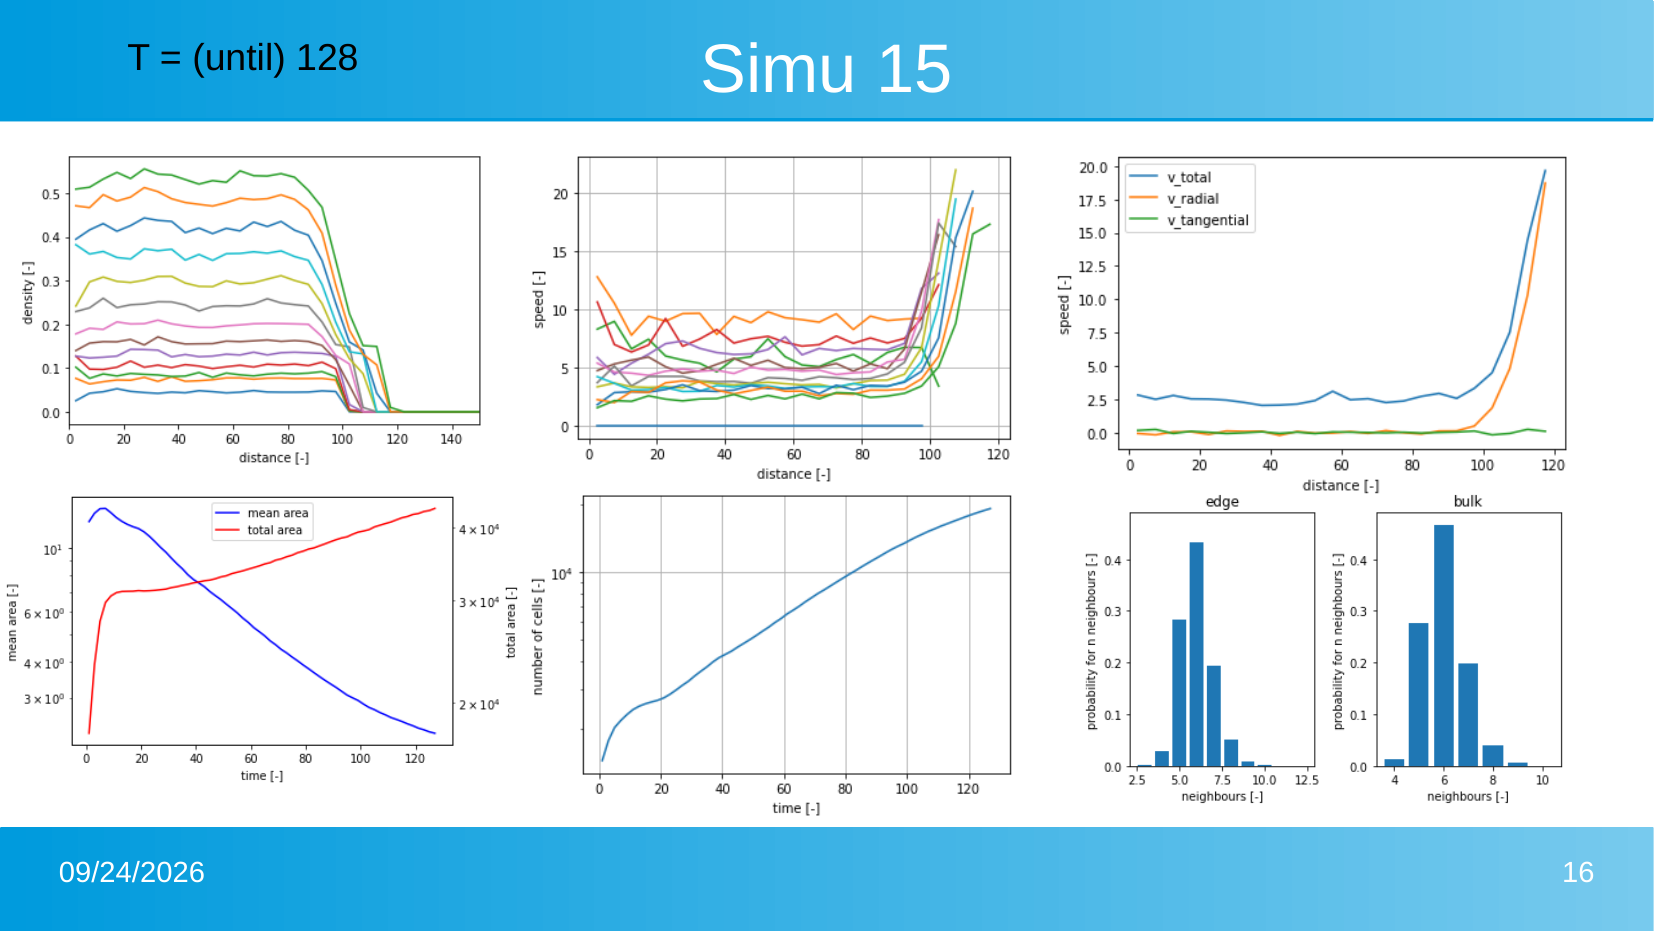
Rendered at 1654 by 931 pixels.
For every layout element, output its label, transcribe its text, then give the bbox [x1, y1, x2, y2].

text_box T = (until) 128 [112, 29, 451, 87]
picture [15, 149, 488, 471]
title Simu 15 [59, 29, 1595, 108]
picture [1050, 149, 1576, 810]
picture [0, 149, 1019, 822]
